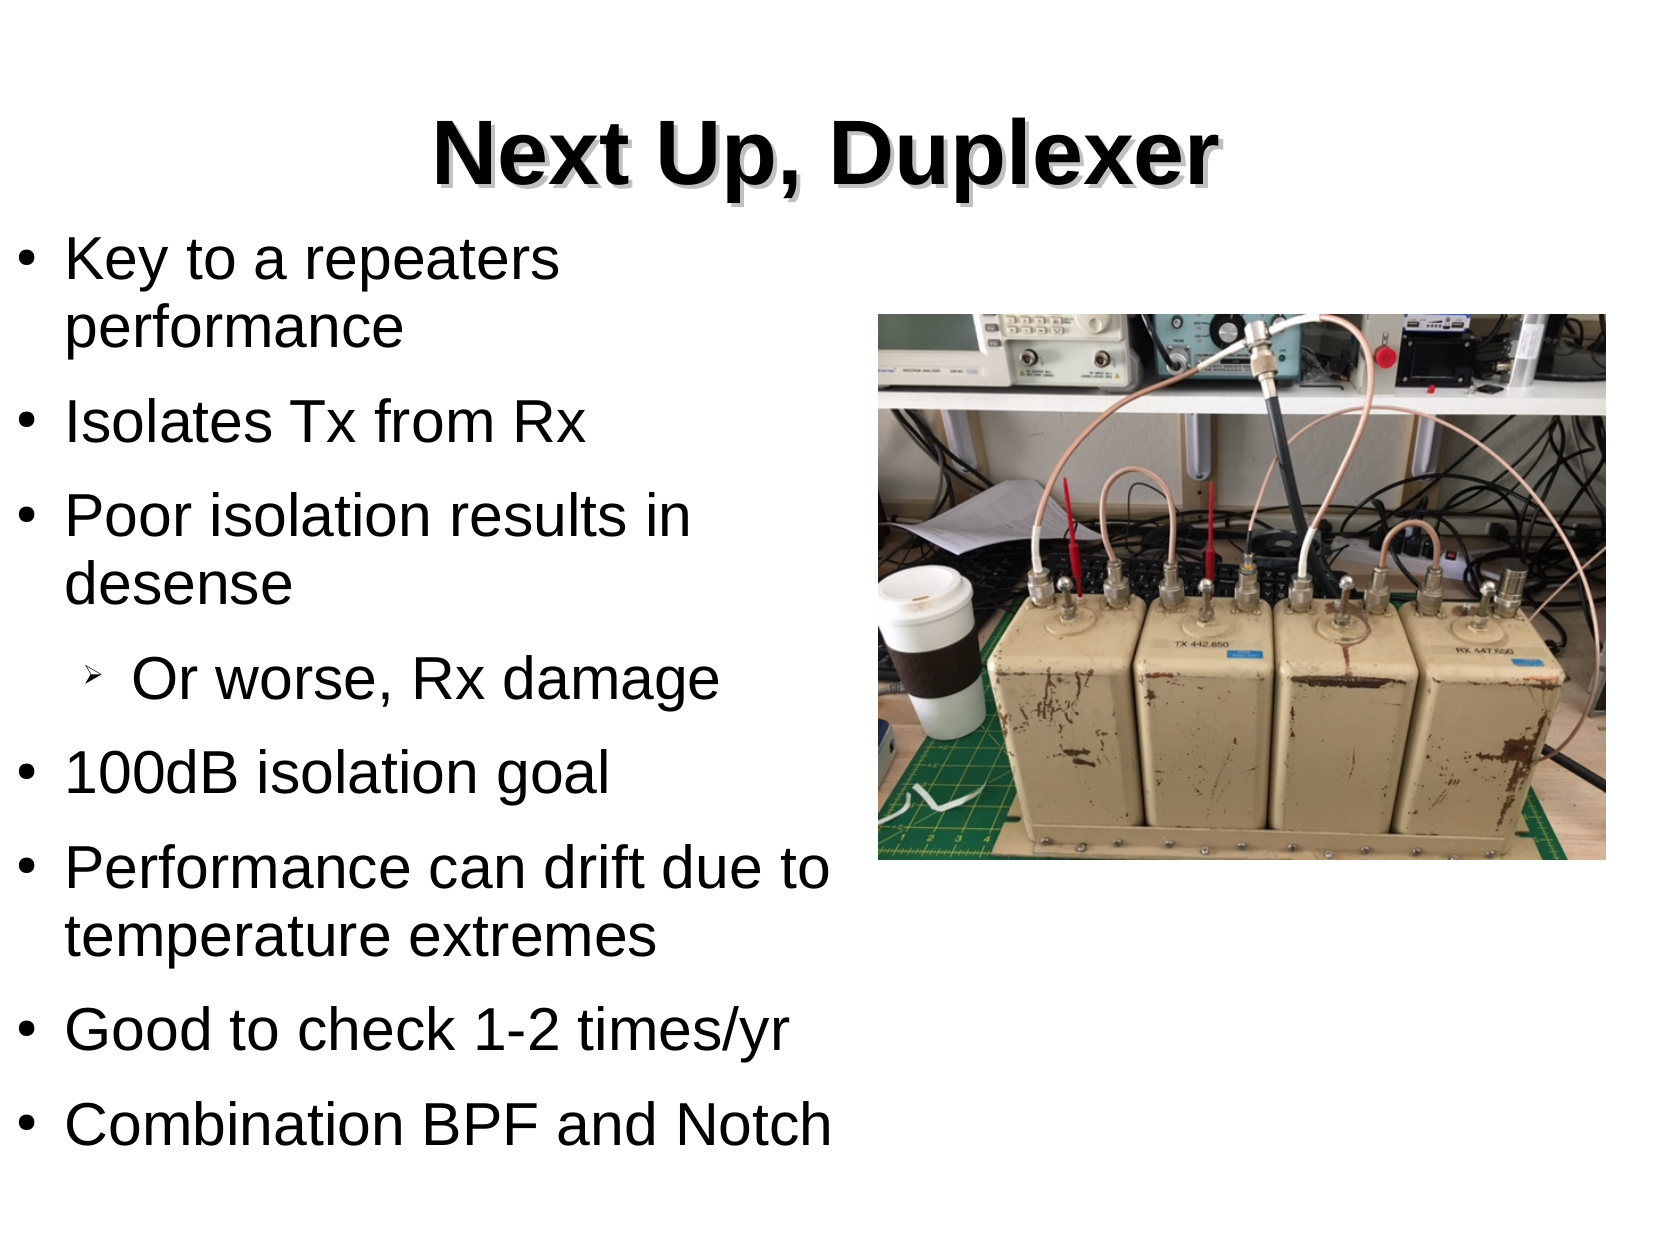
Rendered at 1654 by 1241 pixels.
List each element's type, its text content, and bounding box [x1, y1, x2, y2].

picture [878, 314, 1606, 860]
title Next Up, Duplexer [82, 49, 1571, 257]
list Key to a repeaters performance Isolates Tx from Rx Poor isolation results in desense Or worse, Rx damage 100dB isolation goal Performance can drift due to temperature extremes Good to check 1-2 times/yr Combination BPF and Notch [0, 225, 841, 1216]
